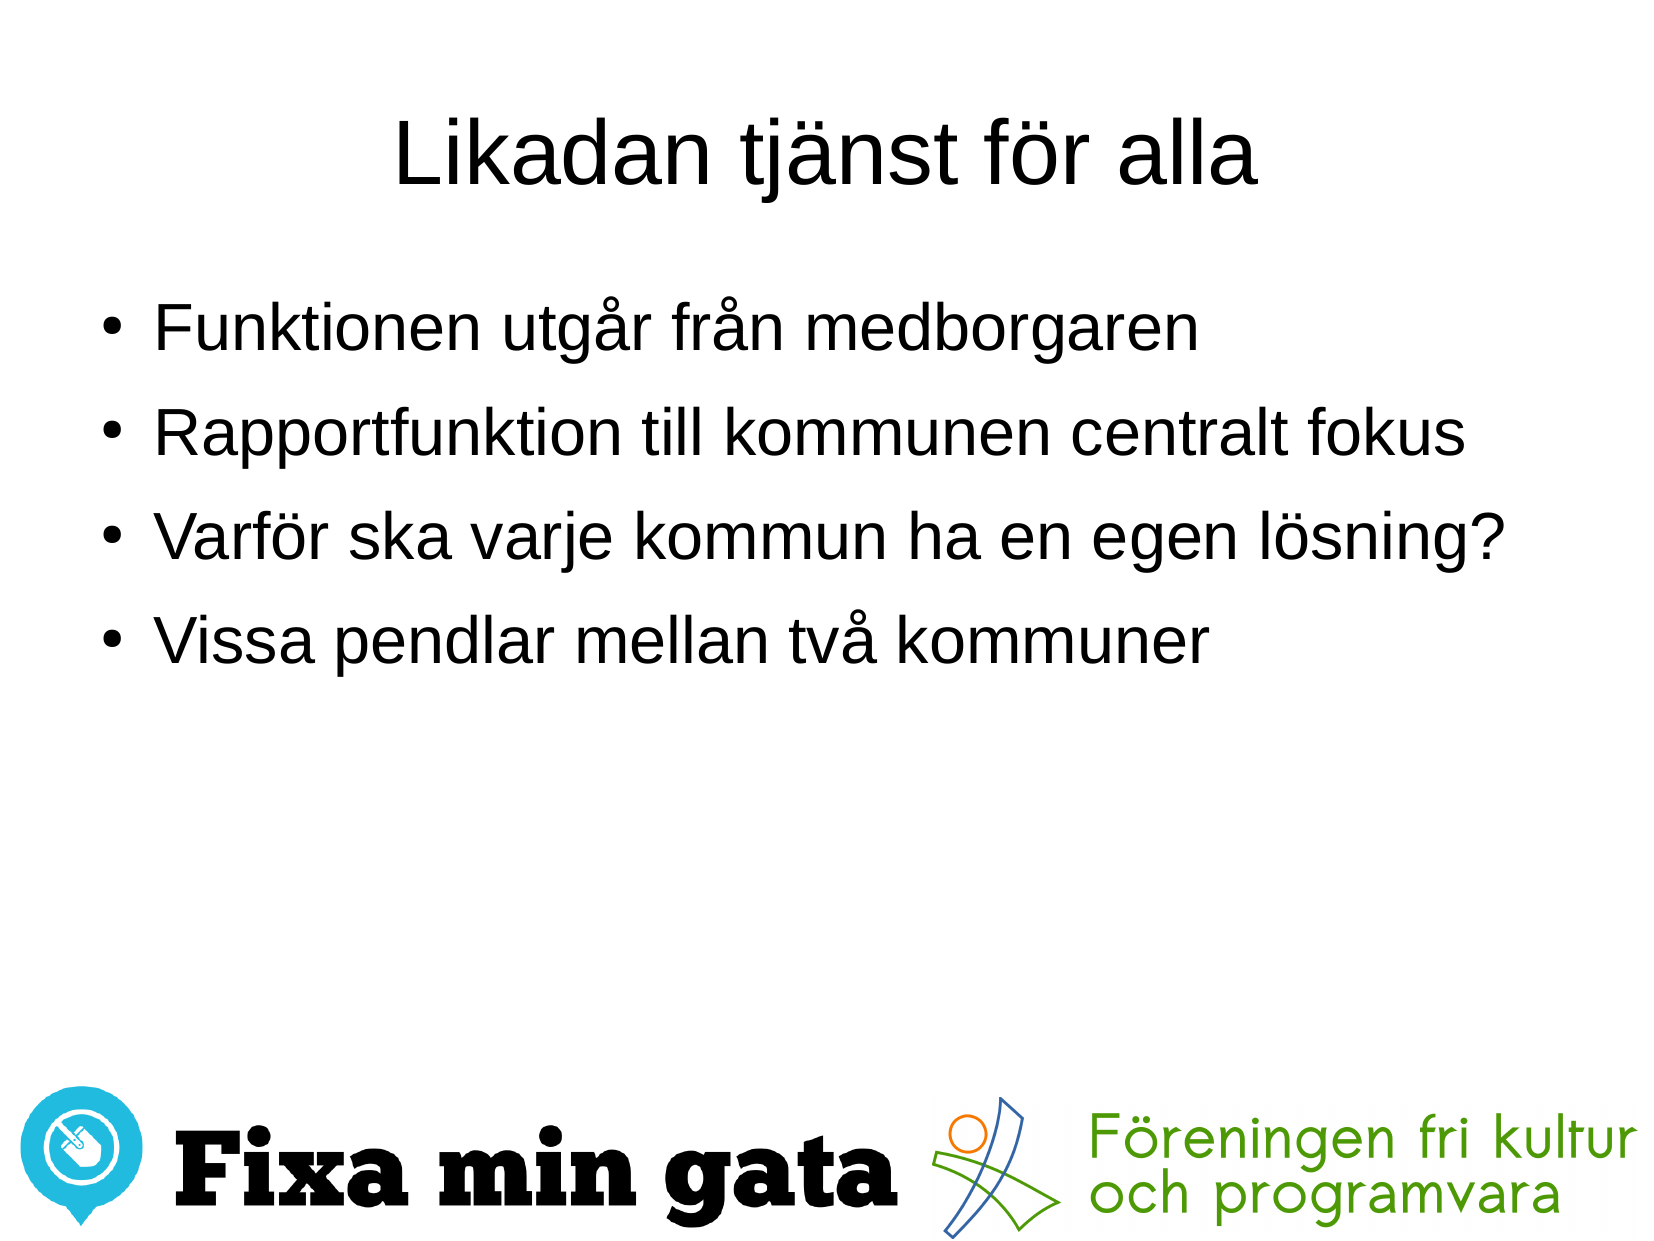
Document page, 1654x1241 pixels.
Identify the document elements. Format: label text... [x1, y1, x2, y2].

list Funktionen utgår från medborgaren Rapportfunktion till kommunen centralt fokus Varför ska varje kommun ha en egen lösning? Vissa pendlar mellan två kommuner [82, 290, 1538, 1010]
picture [4, 1079, 910, 1236]
picture [932, 1097, 1638, 1239]
title Likadan tjänst för alla [82, 49, 1571, 257]
